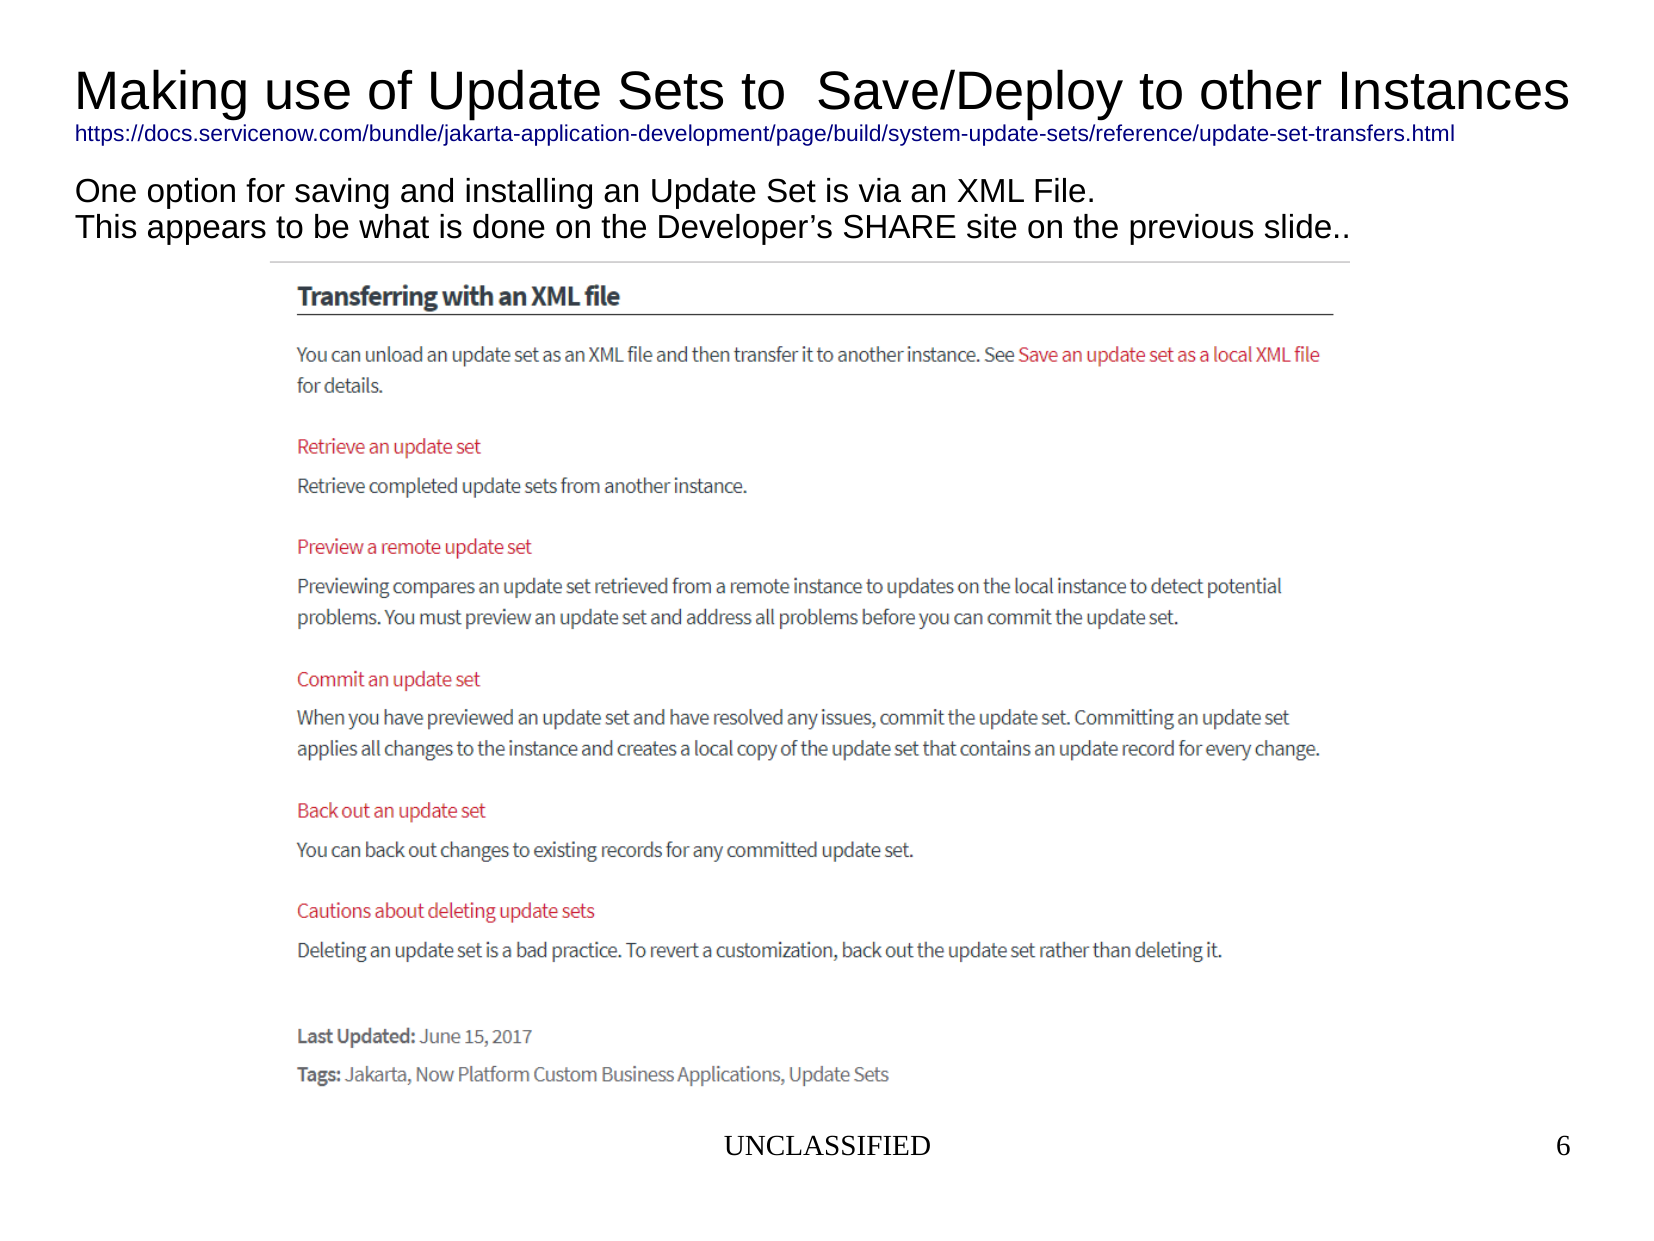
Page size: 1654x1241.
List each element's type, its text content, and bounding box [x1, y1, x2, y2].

text_box Making use of Update Sets to Save/Deploy to other Instances https://docs.servicenow.com/bundle/jakarta-application-development/page/build/system-update-sets/reference/update-set-transfers.html One option for saving and installing an Update Set is via an XML File. This appears to be what is done on the Developer’s SHARE site on the previous slide.. [60, 53, 1591, 317]
picture [270, 255, 1350, 1128]
